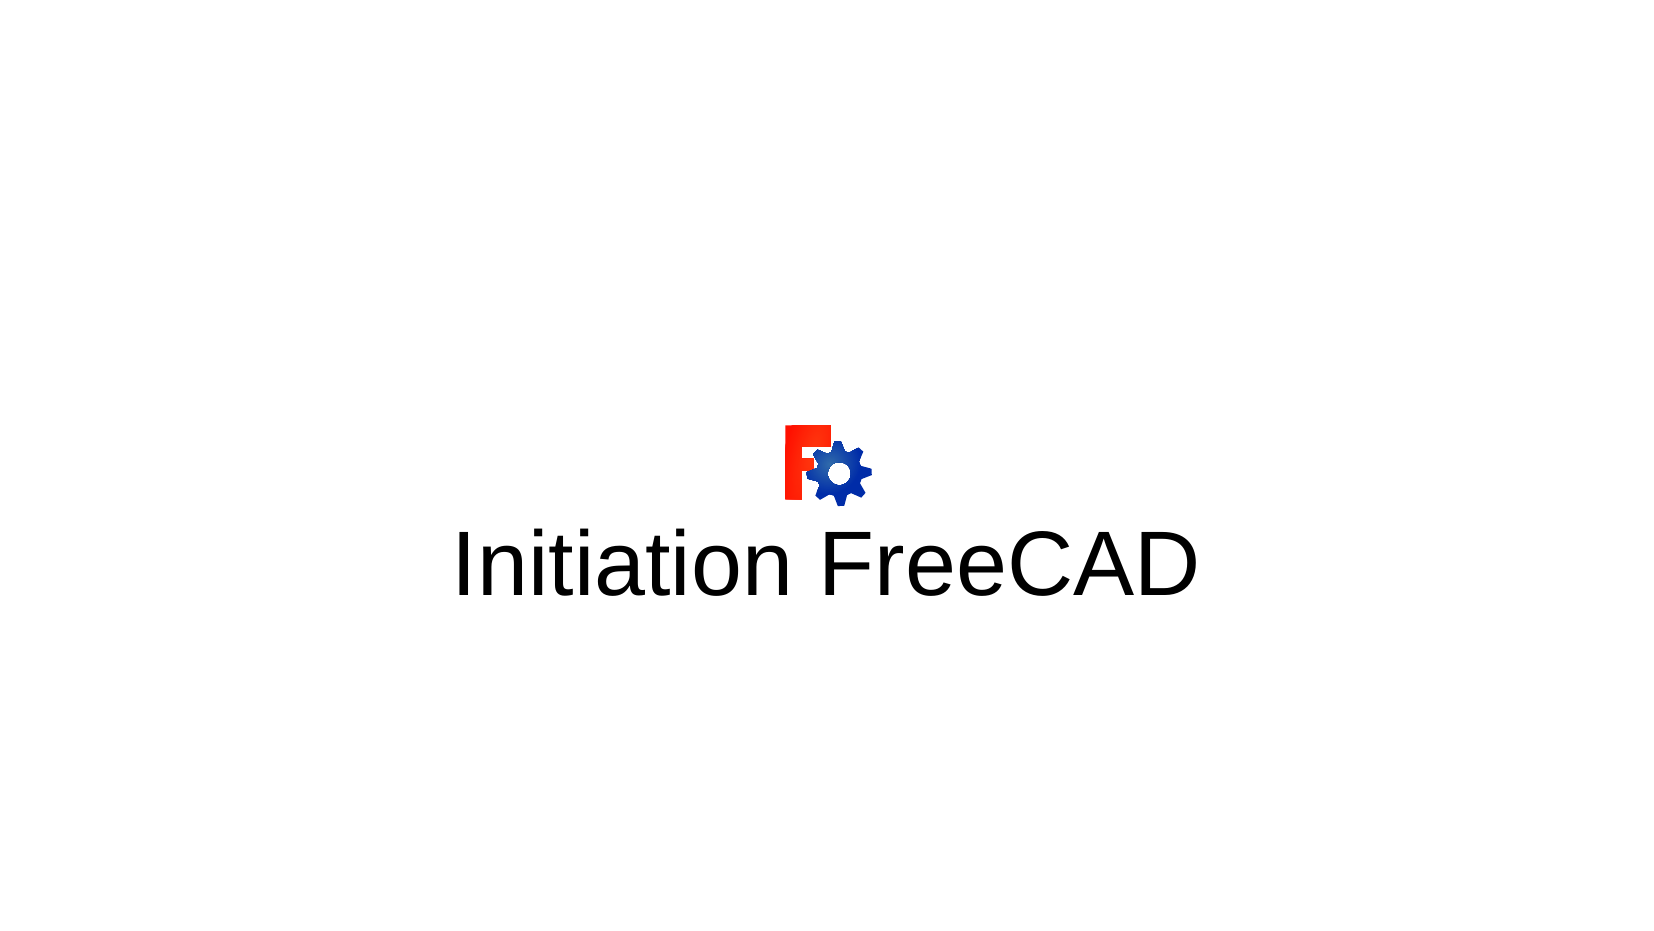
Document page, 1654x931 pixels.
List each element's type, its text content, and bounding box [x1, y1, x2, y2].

title Initiation FreeCAD [82, 485, 1571, 642]
picture [778, 415, 880, 518]
